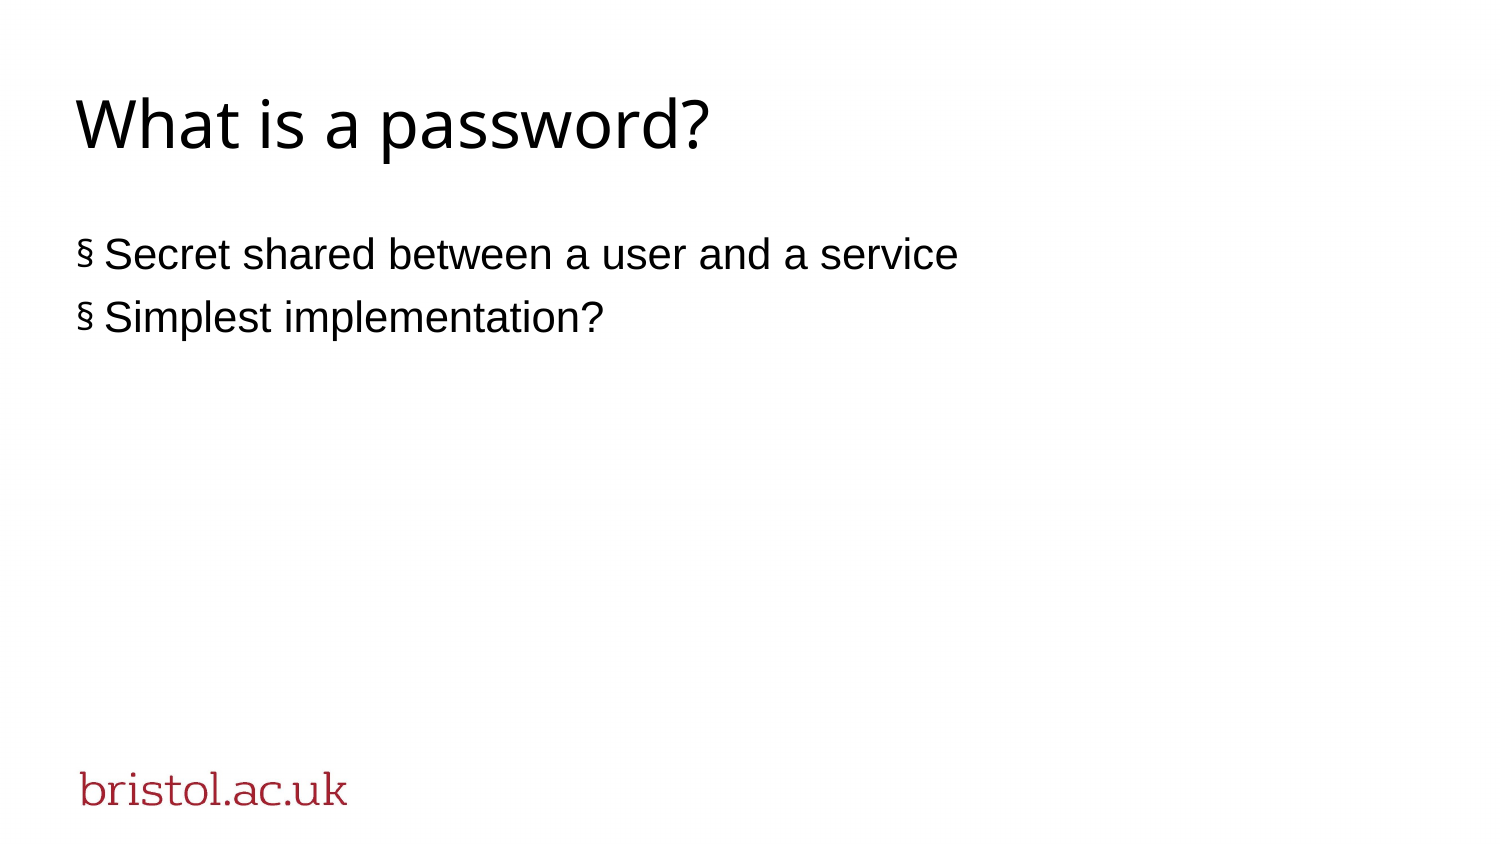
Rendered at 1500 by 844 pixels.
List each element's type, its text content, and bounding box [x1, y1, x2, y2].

list Secret shared between a user and a service Simplest implementation? [60, 224, 1440, 699]
title What is a password? [60, 44, 1440, 209]
